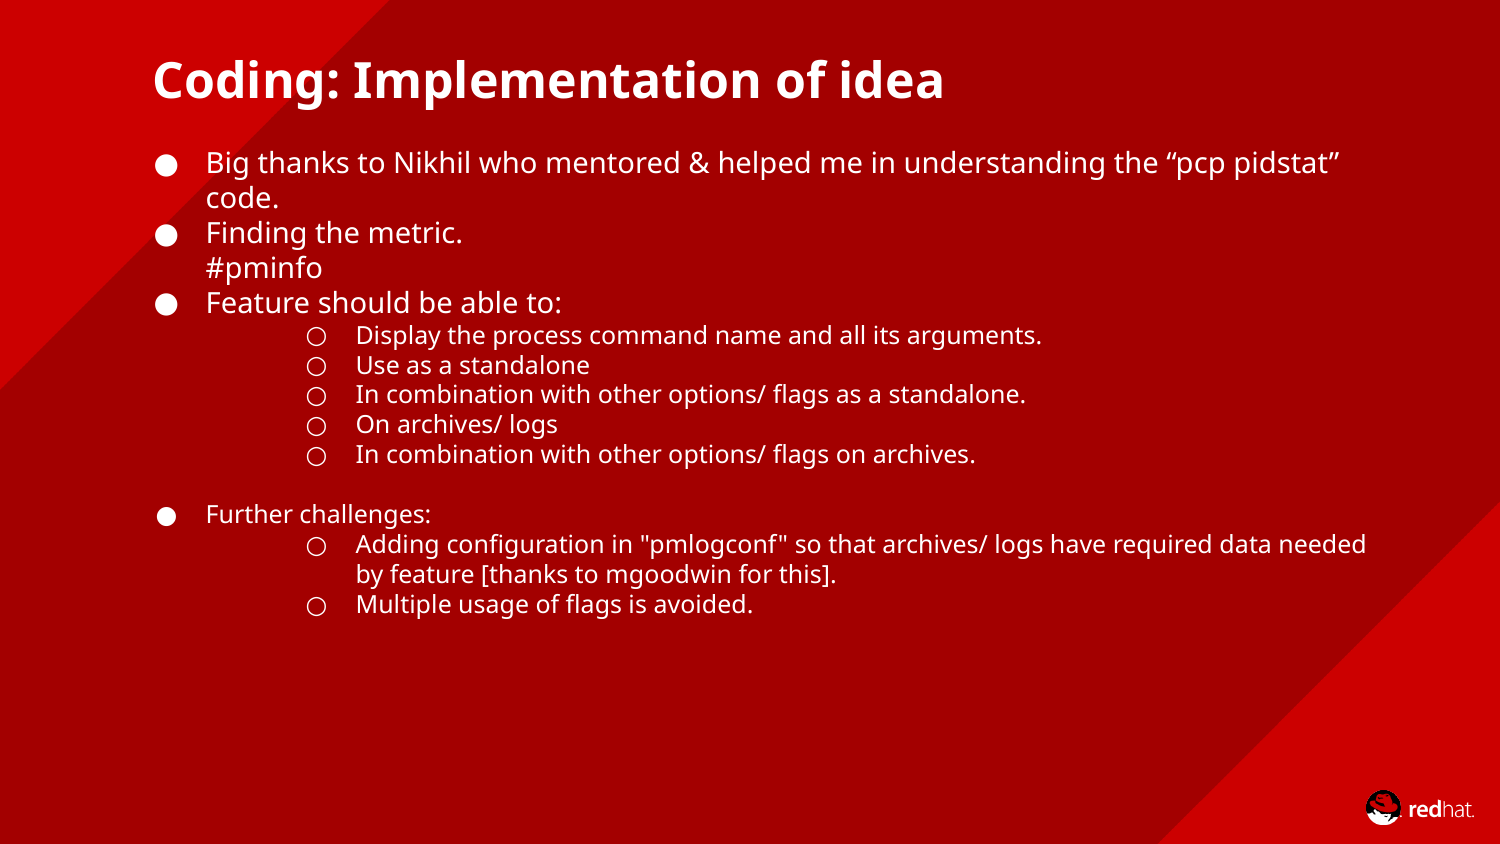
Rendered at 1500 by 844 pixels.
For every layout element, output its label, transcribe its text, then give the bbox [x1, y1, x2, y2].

text_box Big thanks to Nikhil who mentored & helped me in understanding the “pcp pidstat” code. Finding the metric. #pminfo Feature should be able to: Display the process command name and all its arguments. Use as a standalone In combination with other options/ flags as a standalone. On archives/ logs In combination with other options/ flags on archives. Further challenges: Adding configuration in "pmlogconf" so that archives/ logs have required data needed by feature [thanks to mgoodwin for this]. Multiple usage of flags is avoided. [115, 129, 1392, 715]
picture [0, 0, 1500, 844]
title Coding: Implementation of idea [137, 24, 1413, 132]
